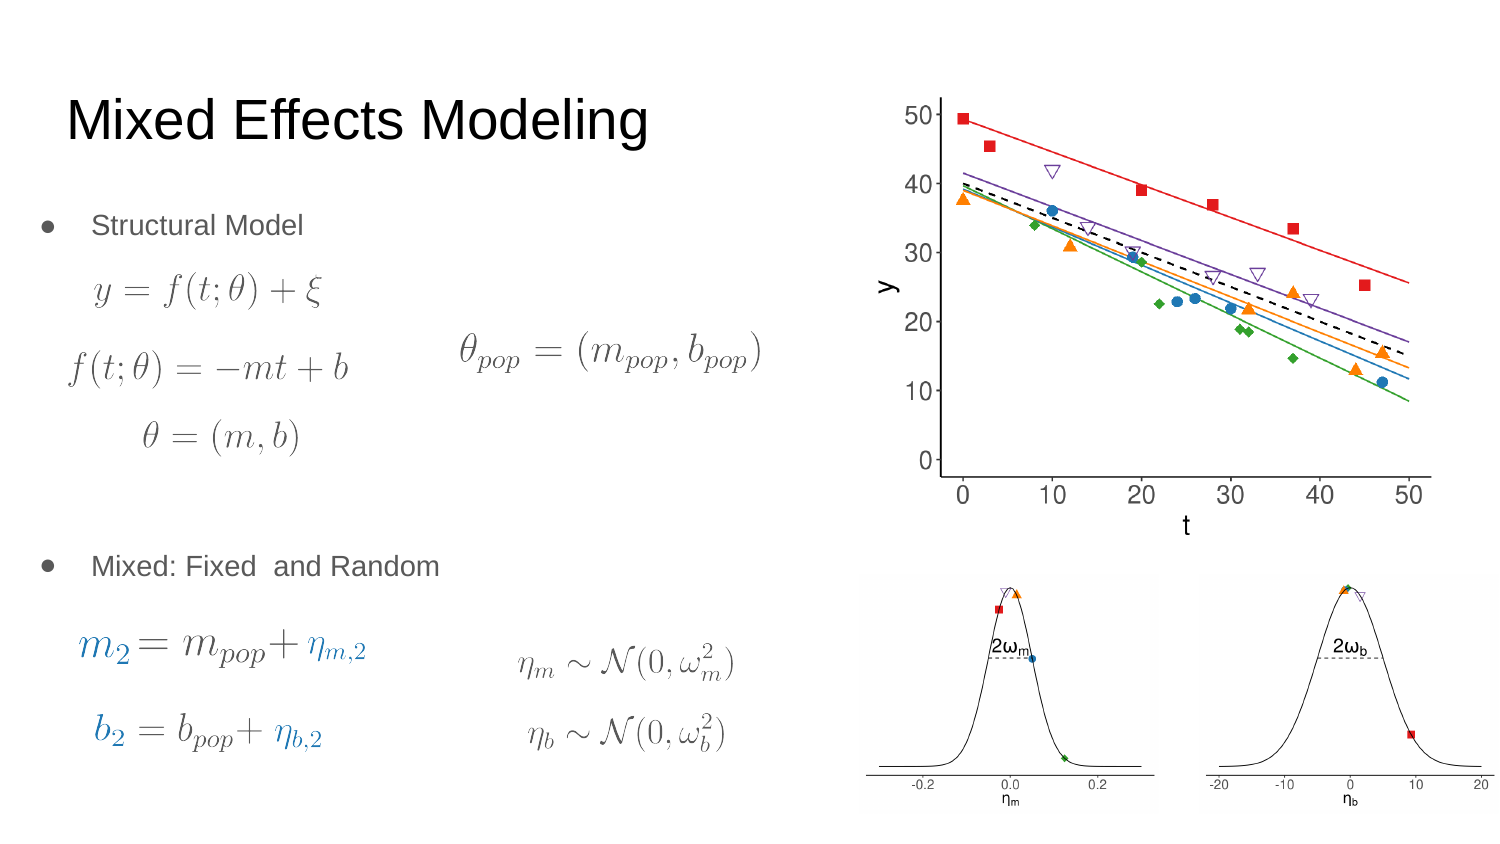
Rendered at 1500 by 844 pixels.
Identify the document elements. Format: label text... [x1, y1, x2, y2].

picture [94, 272, 322, 310]
list Mixed: Fixed and Random [1, 526, 658, 736]
picture [460, 331, 760, 374]
picture [143, 419, 298, 457]
picture [68, 350, 348, 389]
list Structural Model [1, 189, 658, 398]
picture [658, 643, 733, 681]
picture [1199, 574, 1499, 814]
picture [95, 736, 124, 746]
picture [275, 736, 321, 752]
picture [859, 574, 1159, 814]
picture [863, 88, 1440, 550]
picture [139, 736, 262, 752]
picture [528, 713, 724, 752]
title Mixed Effects Modeling [51, 72, 667, 167]
